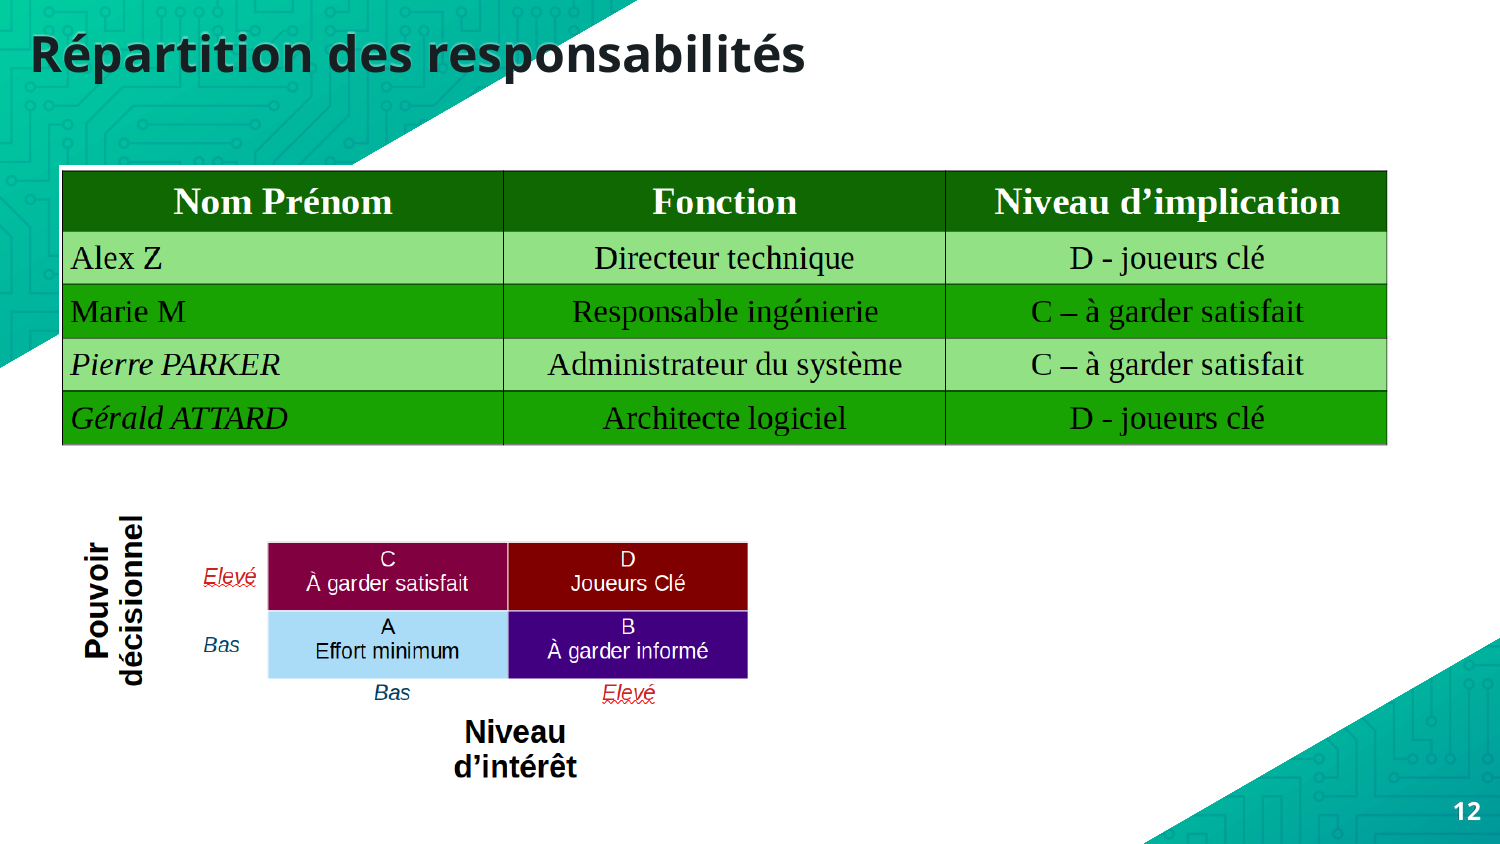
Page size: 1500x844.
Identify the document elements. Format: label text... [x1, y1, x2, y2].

picture [59, 165, 1391, 450]
picture [76, 500, 754, 784]
slide_number <numéro> [1391, 779, 1482, 844]
title Répartition des responsabilités [29, 29, 1249, 88]
